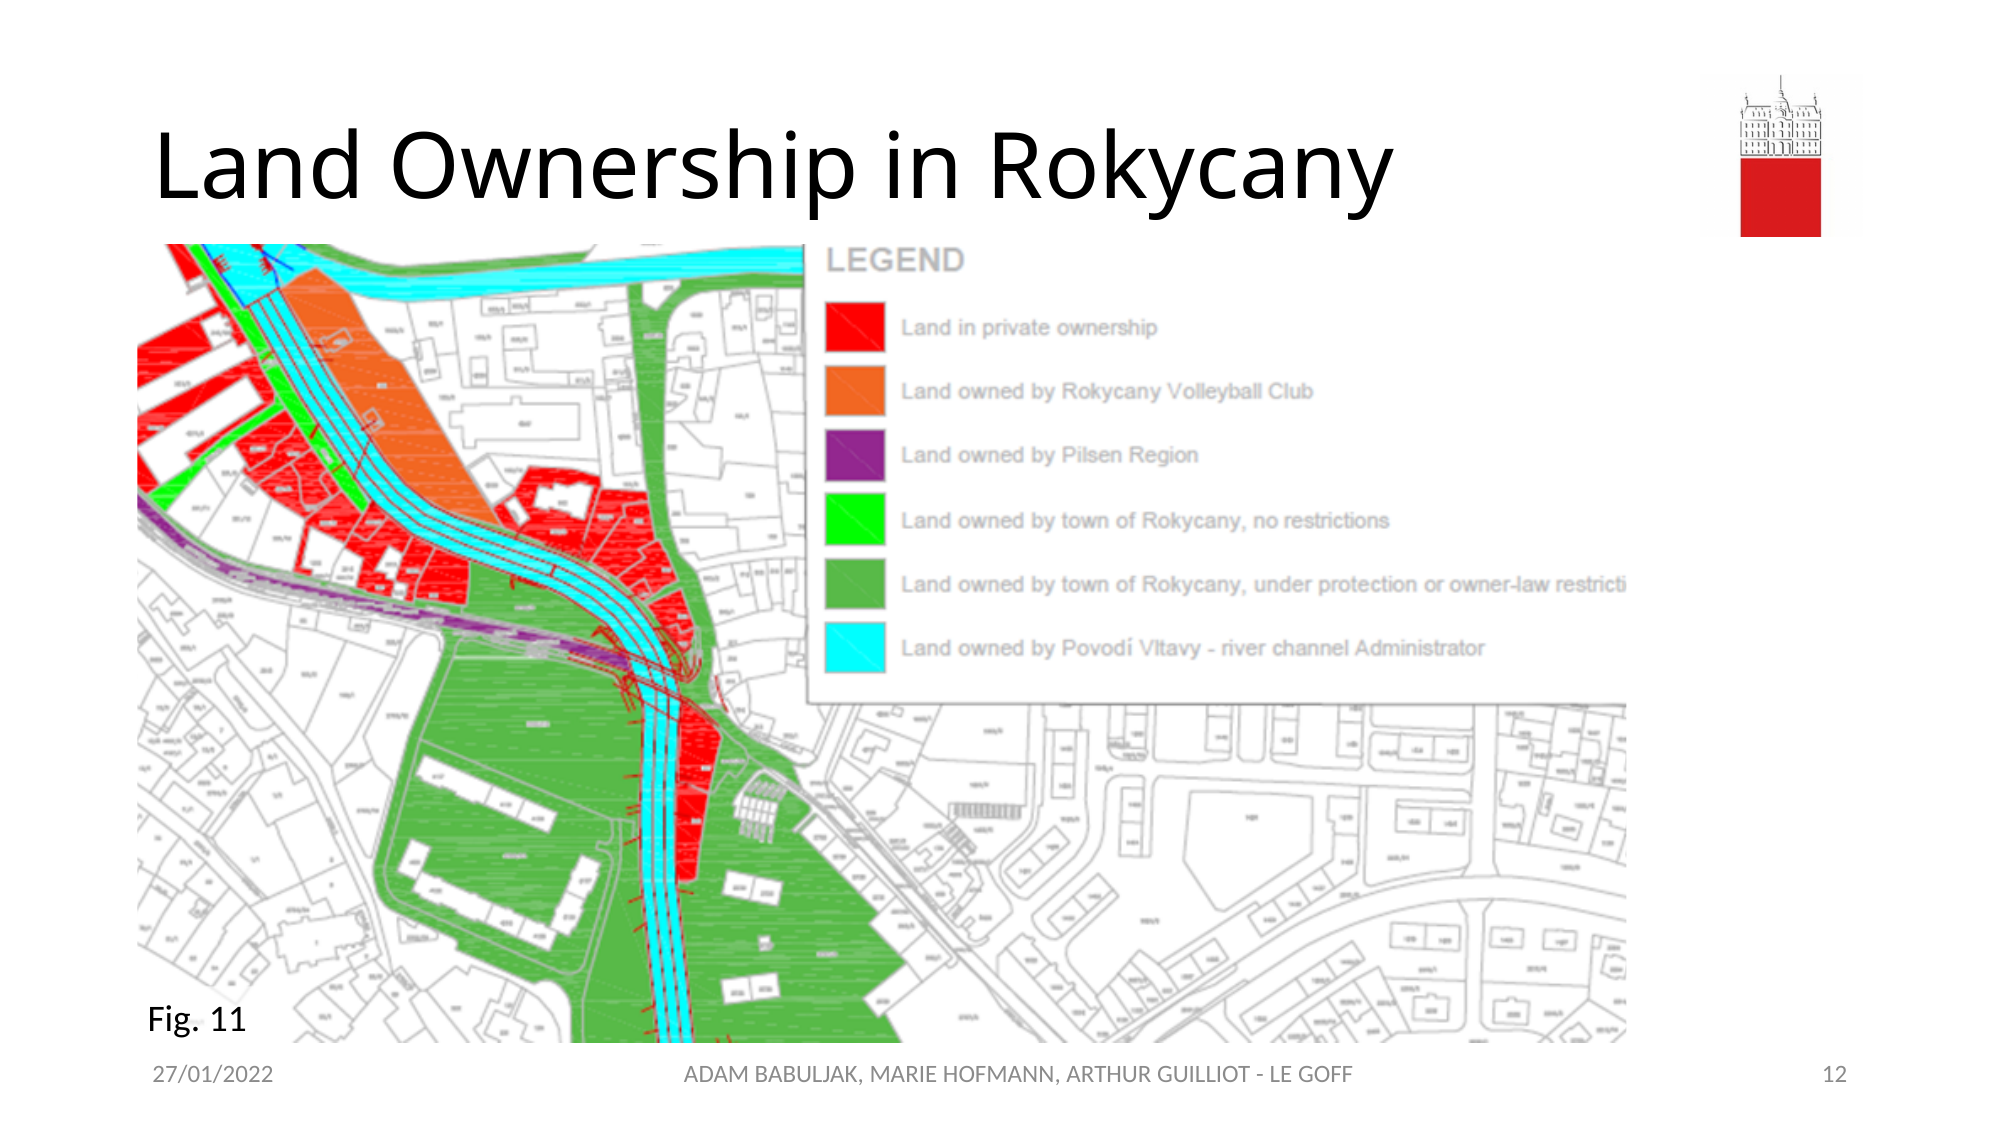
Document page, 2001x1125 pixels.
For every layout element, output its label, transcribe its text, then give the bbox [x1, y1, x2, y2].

slide_number 2 [1412, 1042, 1863, 1103]
text_box Fig. 11 [132, 986, 274, 1047]
footer ADAM BABULJAK, MARIE HOFMANN, ARTHUR GUILLIOT - LE GOFF [662, 1043, 1376, 1103]
picture [137, 244, 1627, 1043]
title Land Ownership in Rokycany [137, 59, 1863, 278]
slide_number 27/01/2022 [137, 1043, 588, 1103]
